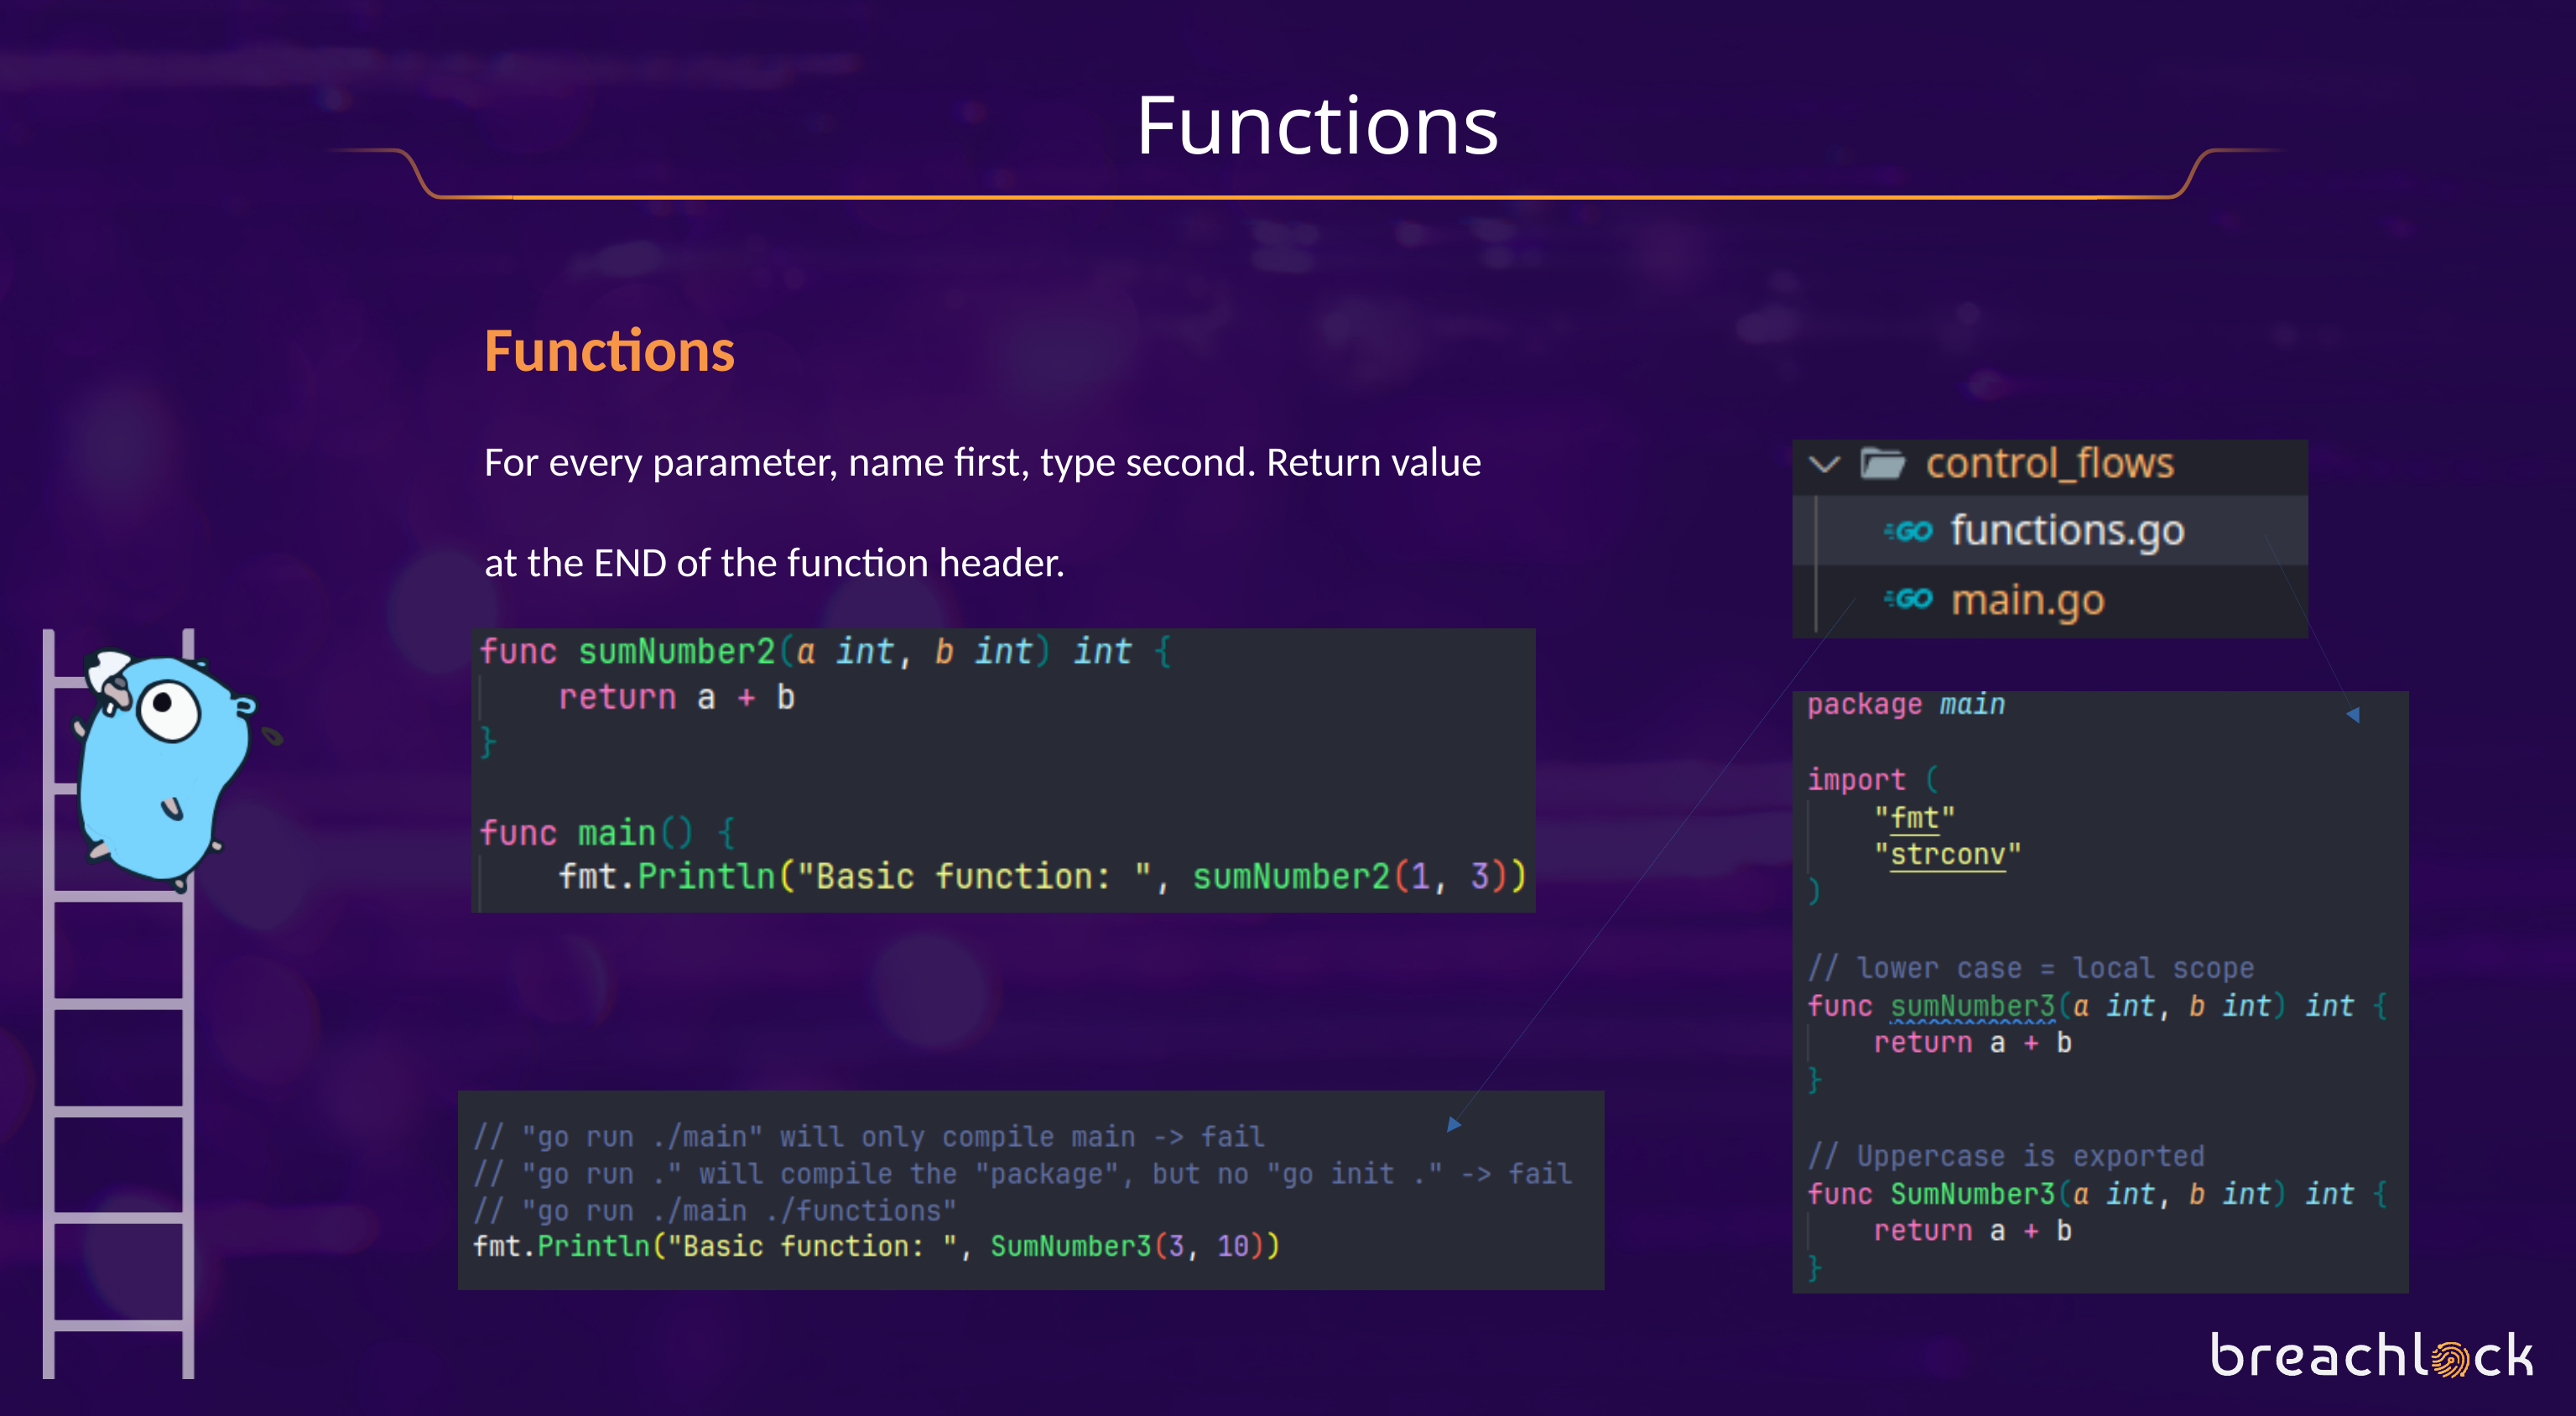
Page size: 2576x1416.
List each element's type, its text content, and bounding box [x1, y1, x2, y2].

text_box Functions For every parameter, name first, type second. Return value at the END of the function header. [1601, 624, 2342, 932]
picture [0, 0, 2576, 1416]
text_box Functions [440, 84, 2196, 170]
text_box Functions For every parameter, name first, type second. Return value at the END of the function header. [409, 226, 2360, 932]
text_box [239, 68, 2370, 279]
text_box [2211, 1330, 2535, 1379]
